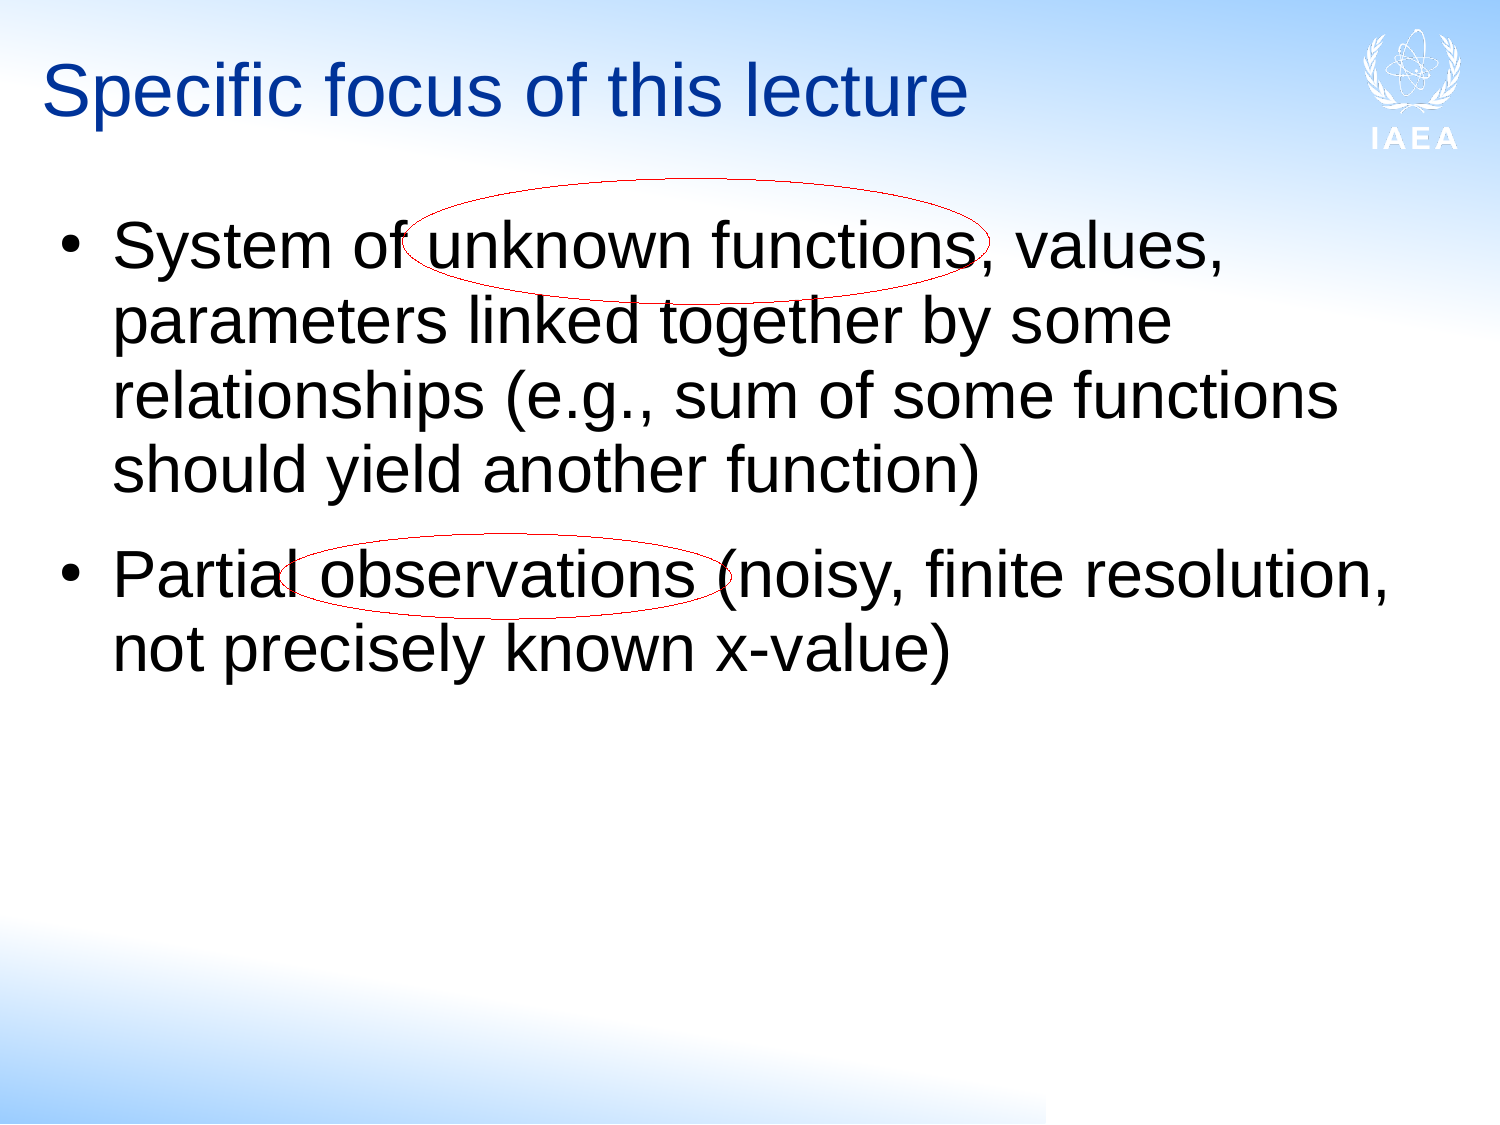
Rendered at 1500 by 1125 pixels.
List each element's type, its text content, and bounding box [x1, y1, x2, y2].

picture [1363, 29, 1461, 149]
title Specific focus of this lecture [41, 19, 1046, 161]
list System of unknown functions, values, parameters linked together by some relationships (e.g., sum of some functions should yield another function) Partial observations (noisy, finite resolution, not precisely known x-value) [41, 208, 1471, 1005]
